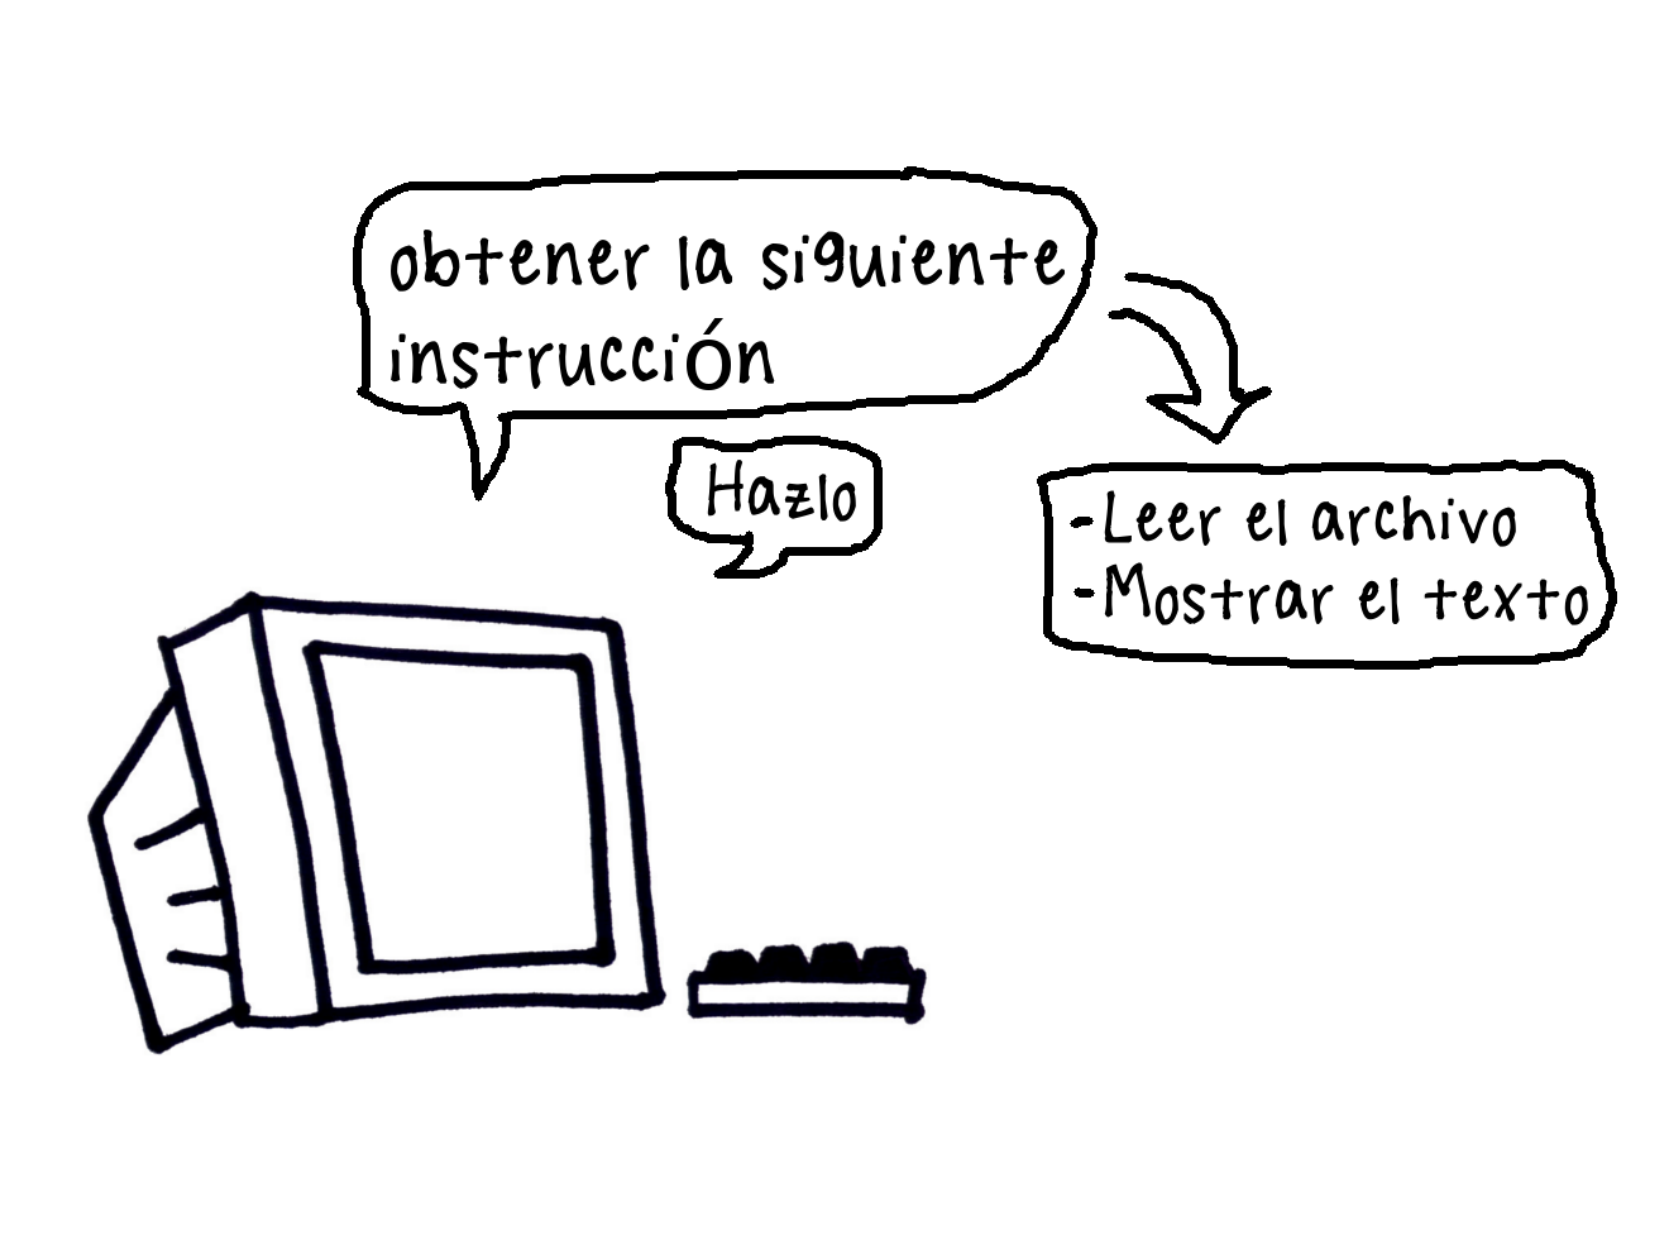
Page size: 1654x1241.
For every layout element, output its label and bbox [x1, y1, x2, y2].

picture [4, 83, 1654, 1163]
